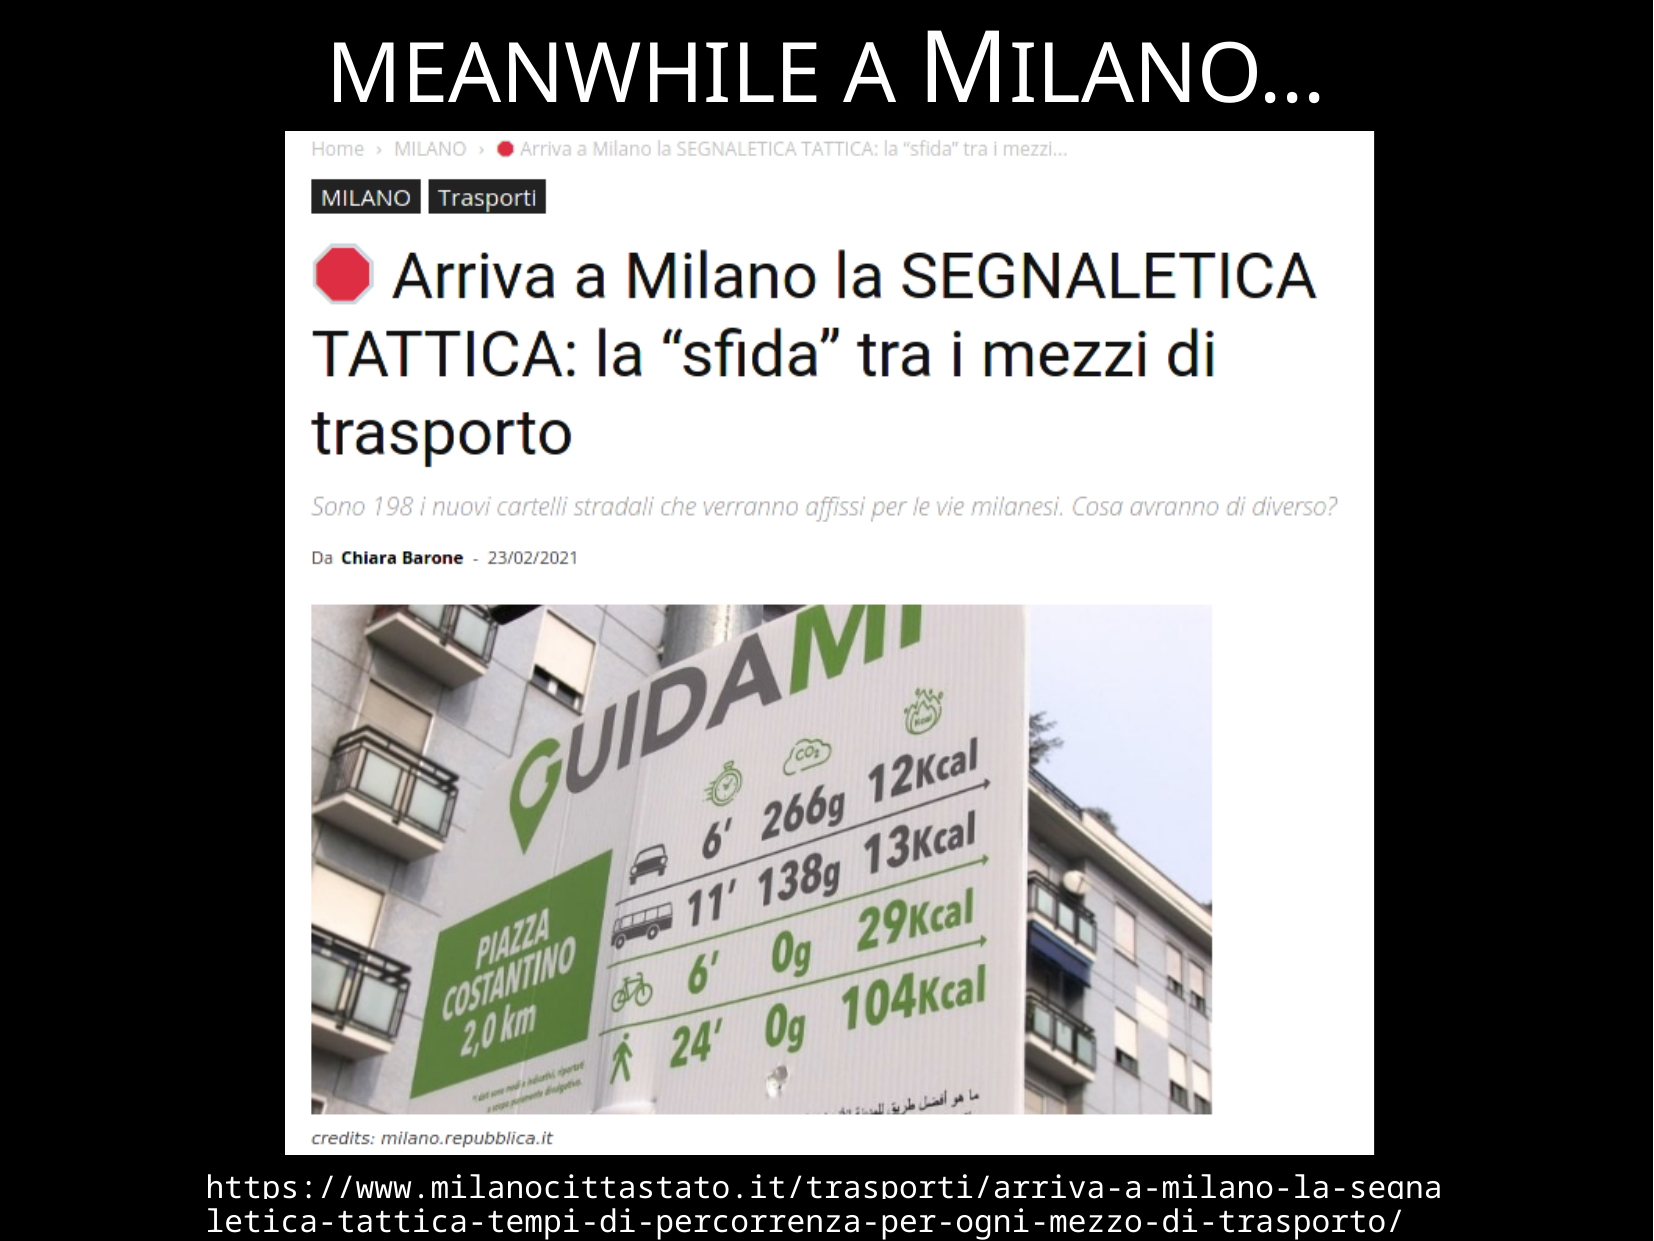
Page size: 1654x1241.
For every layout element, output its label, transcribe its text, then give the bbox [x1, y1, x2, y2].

text_box MEANWHILE A MILANO... [280, 0, 1373, 140]
text_box https://www.milanocittastato.it/trasporti/arriva-a-milano-la-segnaletica-tattica-tempi-di-percorrenza-per-ogni-mezzo-di-trasporto/ [190, 1157, 1464, 1241]
picture [285, 131, 1375, 1155]
